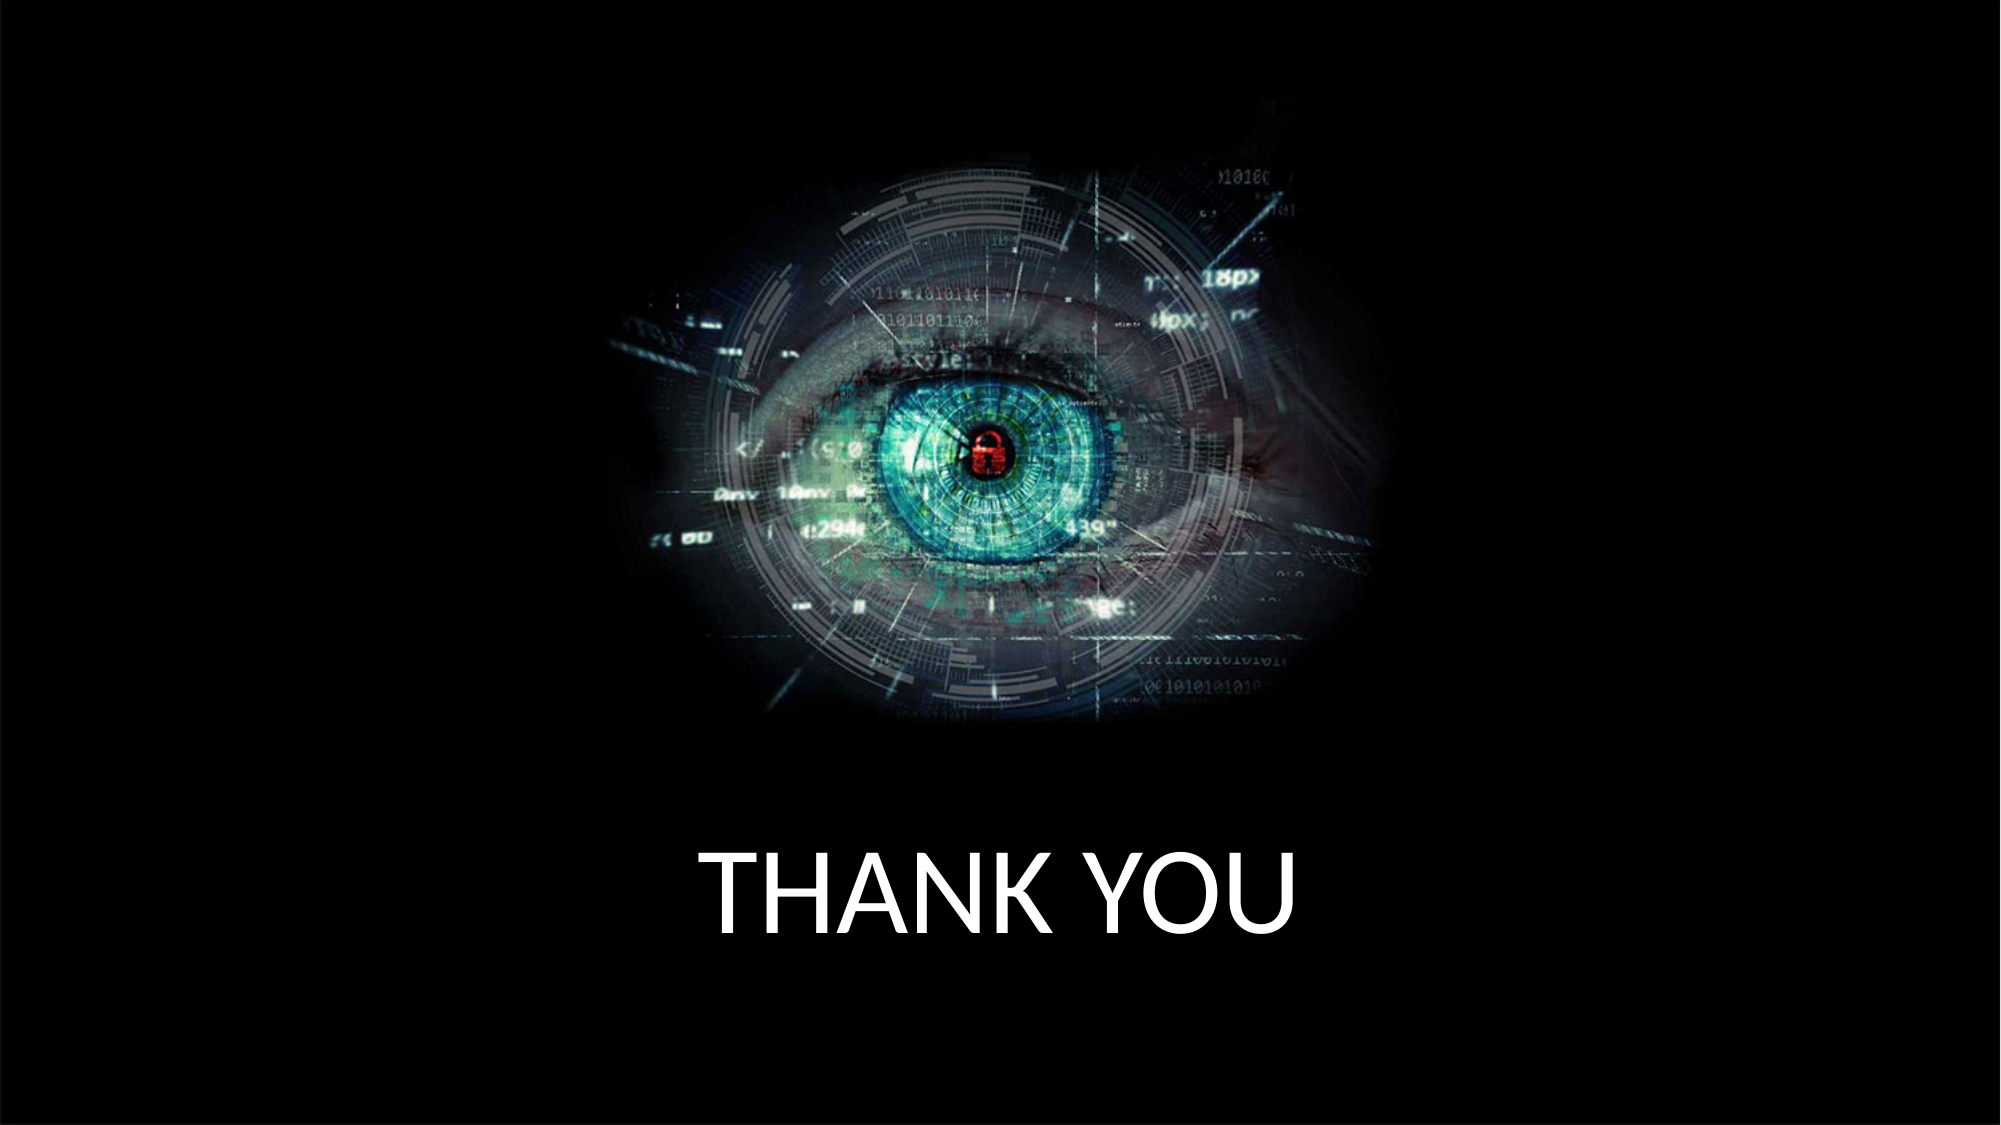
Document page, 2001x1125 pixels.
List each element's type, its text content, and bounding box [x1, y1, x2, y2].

text_box THANK YOU [0, 801, 2000, 967]
picture [0, 0, 2001, 1125]
